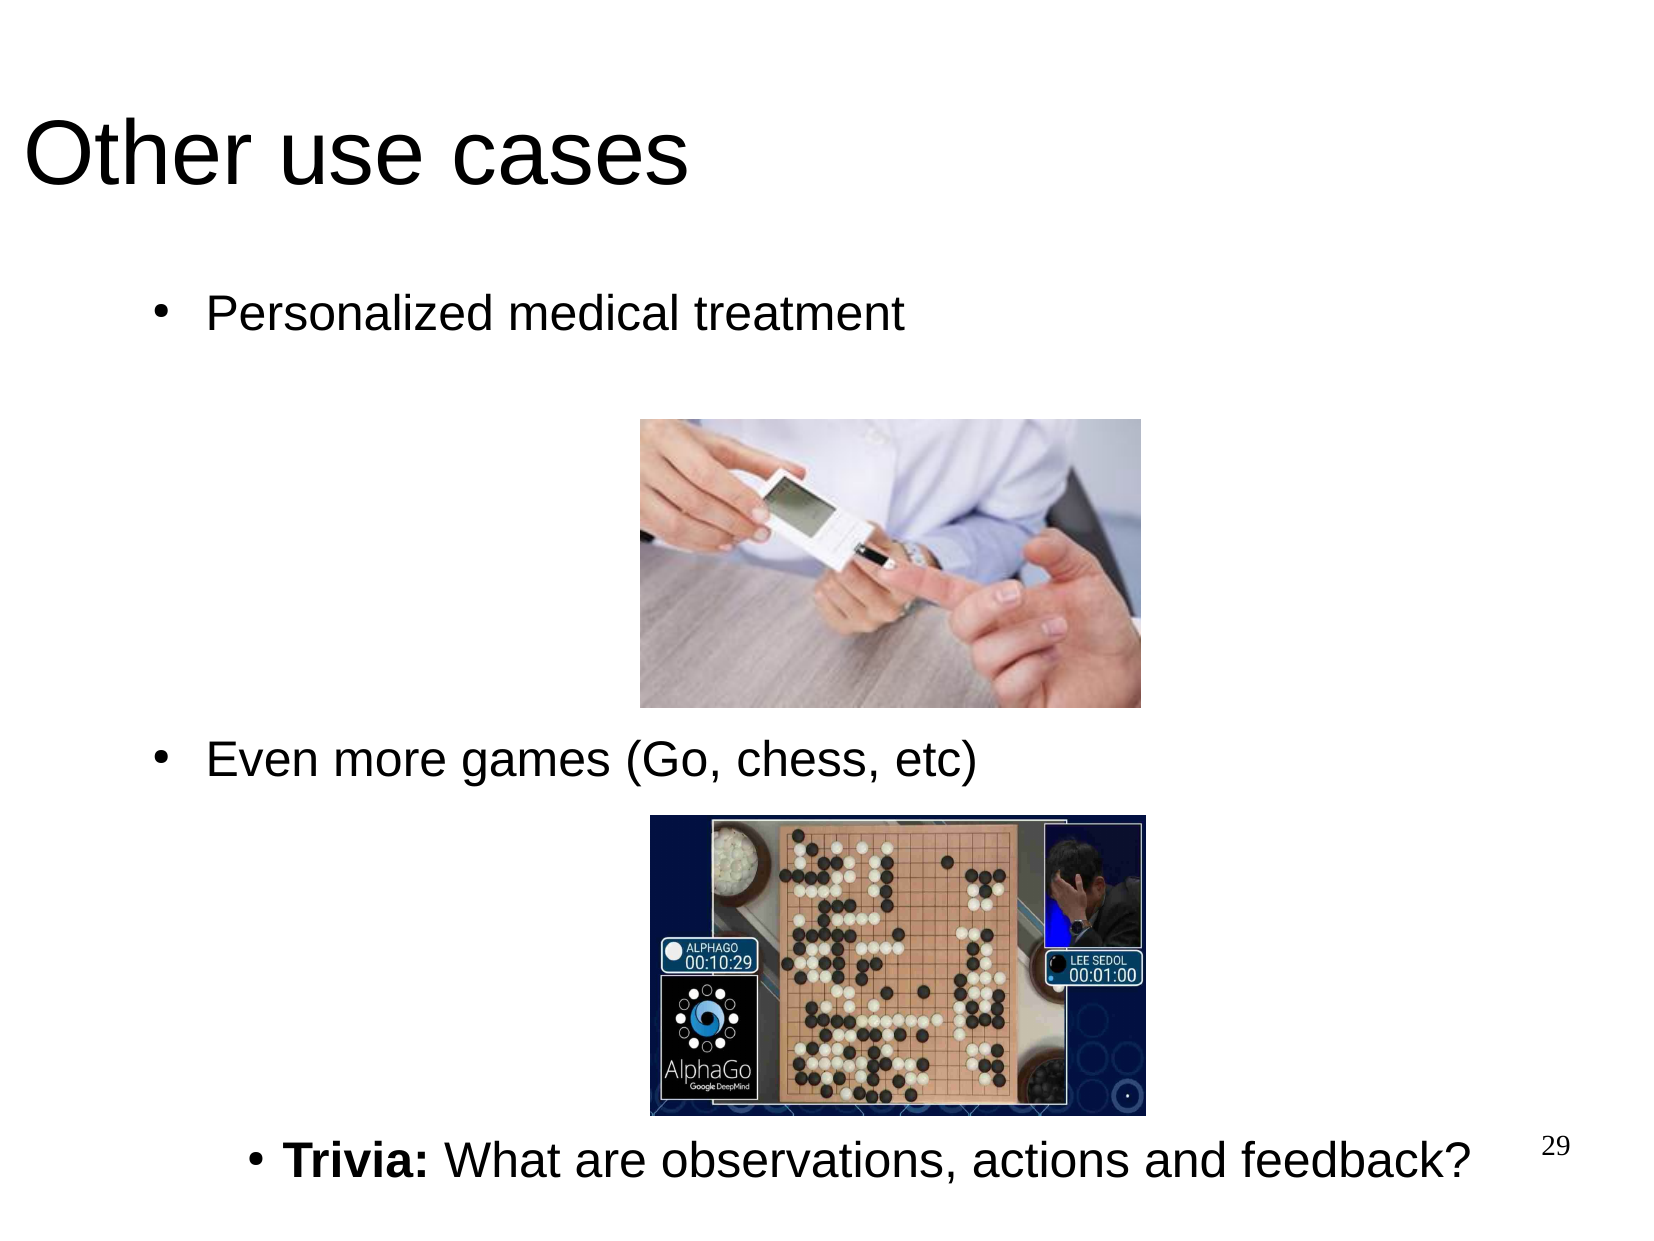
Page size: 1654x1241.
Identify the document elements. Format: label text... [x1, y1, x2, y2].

picture [640, 419, 1141, 708]
text_box Trivia: What are observations, actions and feedback? [196, 1125, 1502, 1241]
text_box Personalized medical treatment Even more games (Go, chess, etc) [120, 277, 1591, 1193]
title Other use cases [23, 49, 1512, 257]
picture [650, 815, 1146, 1116]
